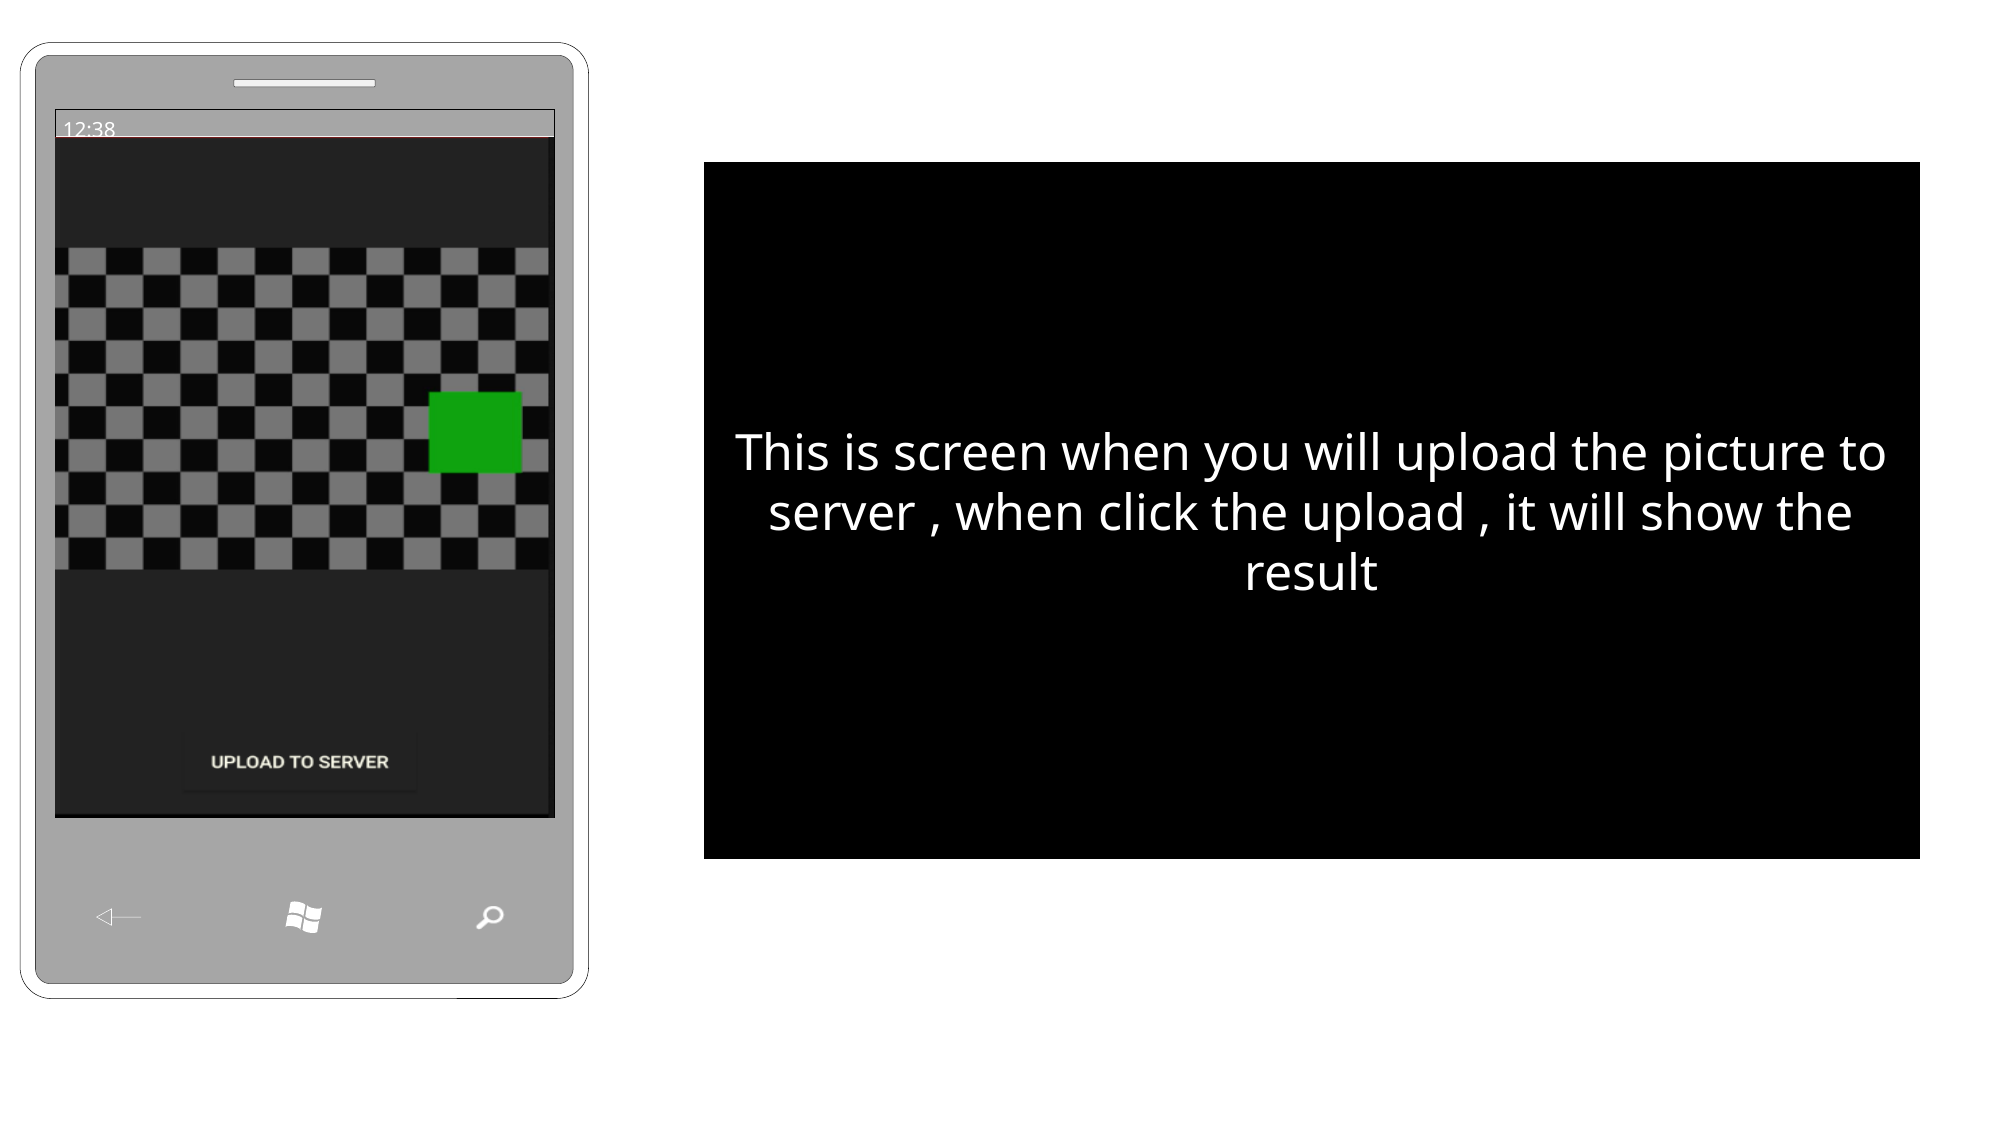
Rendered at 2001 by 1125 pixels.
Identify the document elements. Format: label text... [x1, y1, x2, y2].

text_box [20, 42, 589, 999]
picture [55, 137, 554, 818]
picture [459, 891, 520, 943]
text_box 12:38 [55, 110, 554, 136]
text_box This is screen when you will upload the picture to server , when click the upload , it will show the result [705, 163, 1919, 857]
